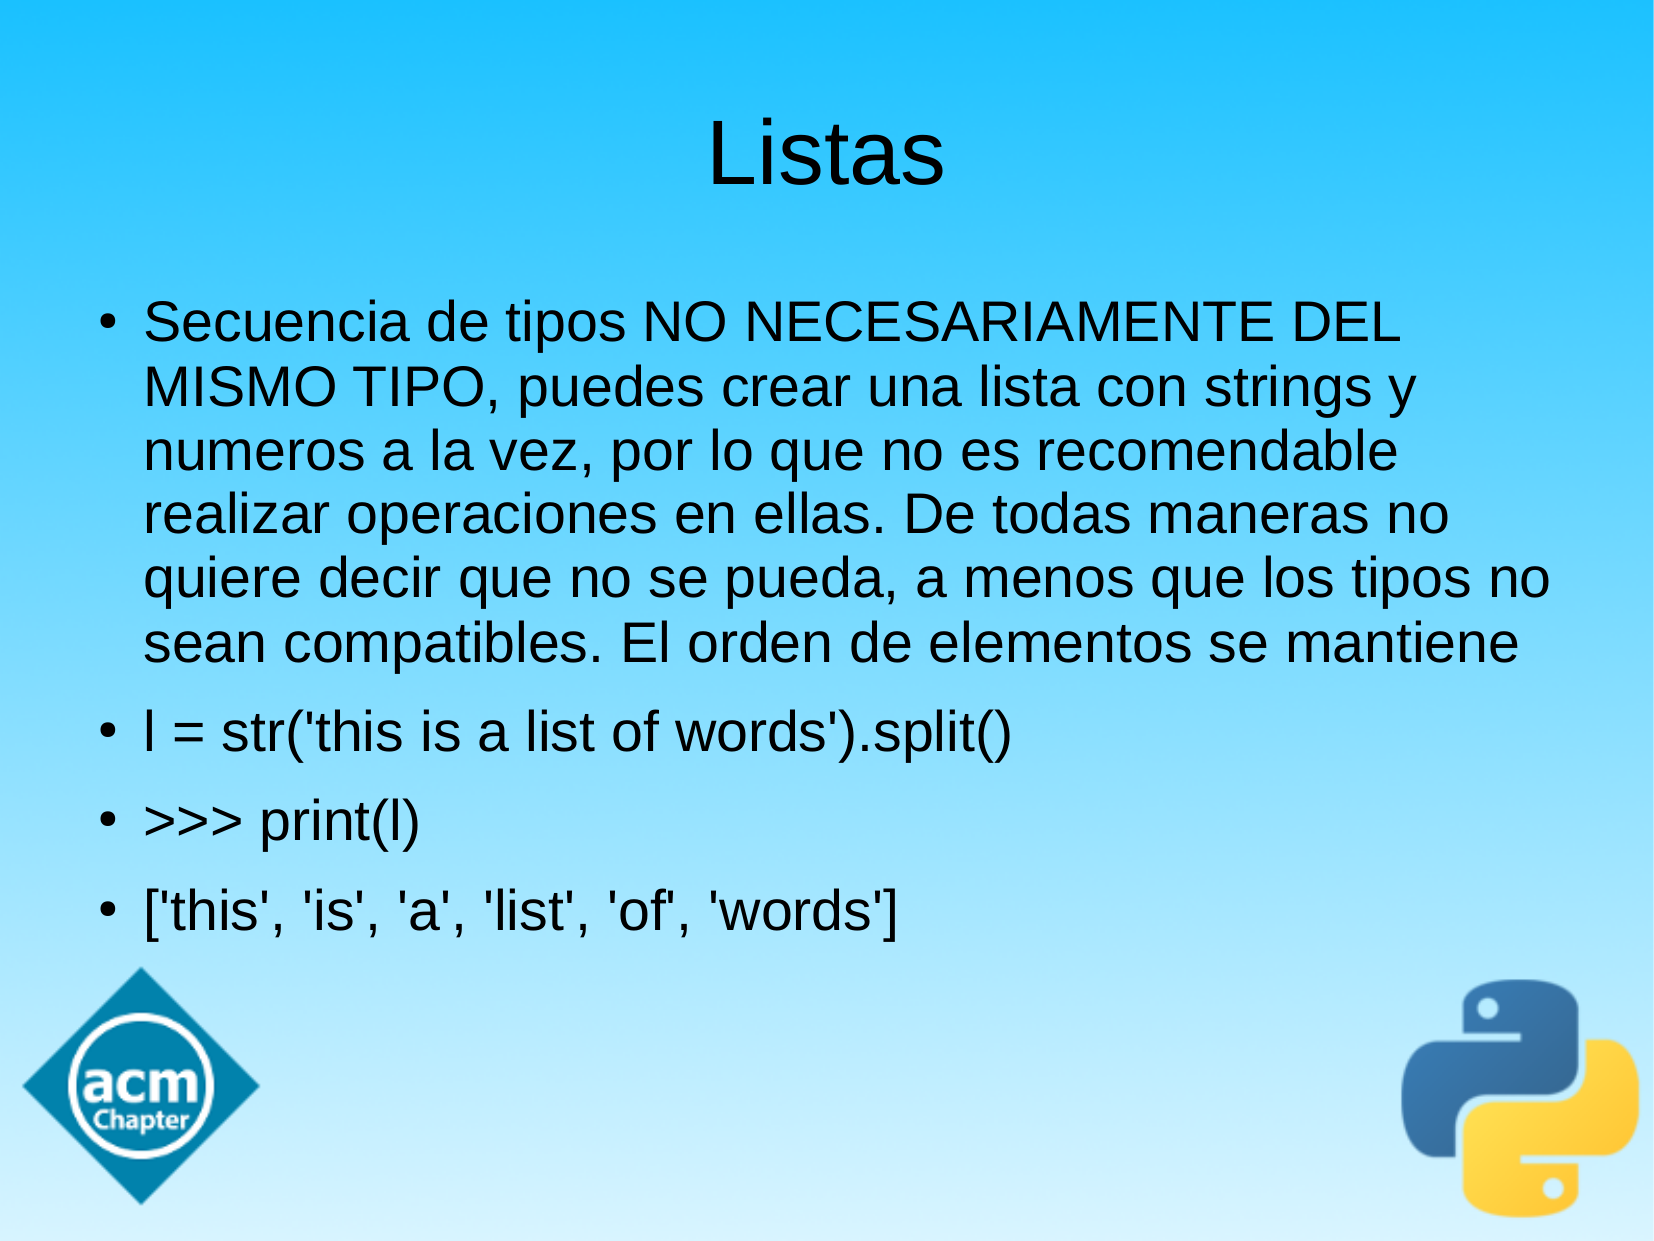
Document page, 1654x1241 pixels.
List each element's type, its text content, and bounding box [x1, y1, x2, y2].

title Listas [82, 49, 1571, 257]
picture [0, 0, 1654, 1241]
list Secuencia de tipos NO NECESARIAMENTE DEL MISMO TIPO, puedes crear una lista con strings y numeros a la vez, por lo que no es recomendable realizar operaciones en ellas. De todas maneras no quiere decir que no se pueda, a menos que los tipos no sean compatibles. El orden de elementos se mantiene l = str('this is a list of words').split() >>> print(l) ['this', 'is', 'a', 'list', 'of', 'words'] [82, 290, 1571, 1010]
